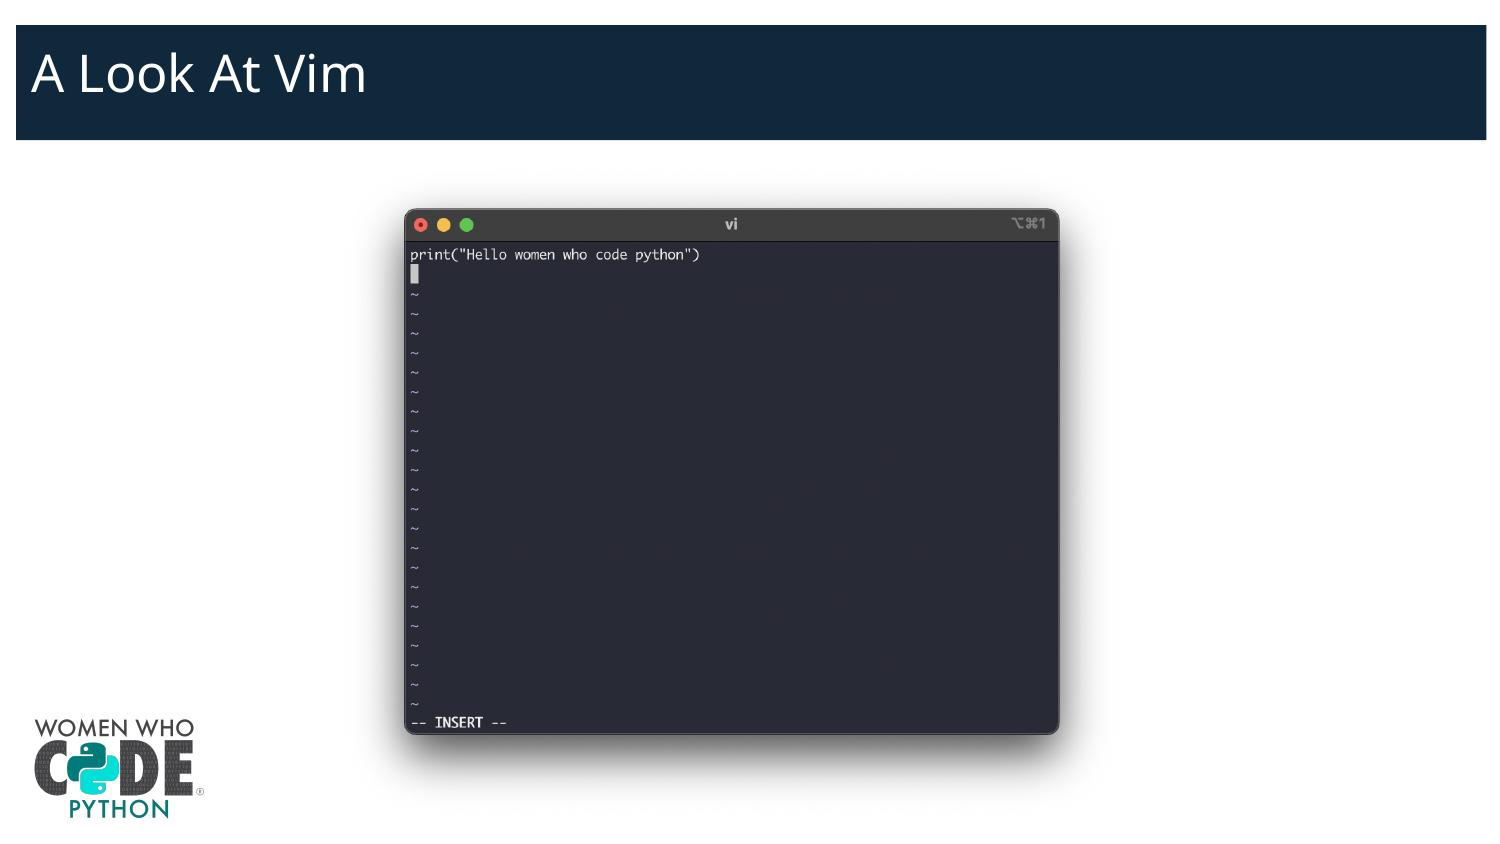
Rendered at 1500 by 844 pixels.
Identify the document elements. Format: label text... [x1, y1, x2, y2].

text_box A Look At Vim [16, 25, 1487, 141]
picture [340, 165, 1123, 819]
picture [19, 704, 213, 833]
